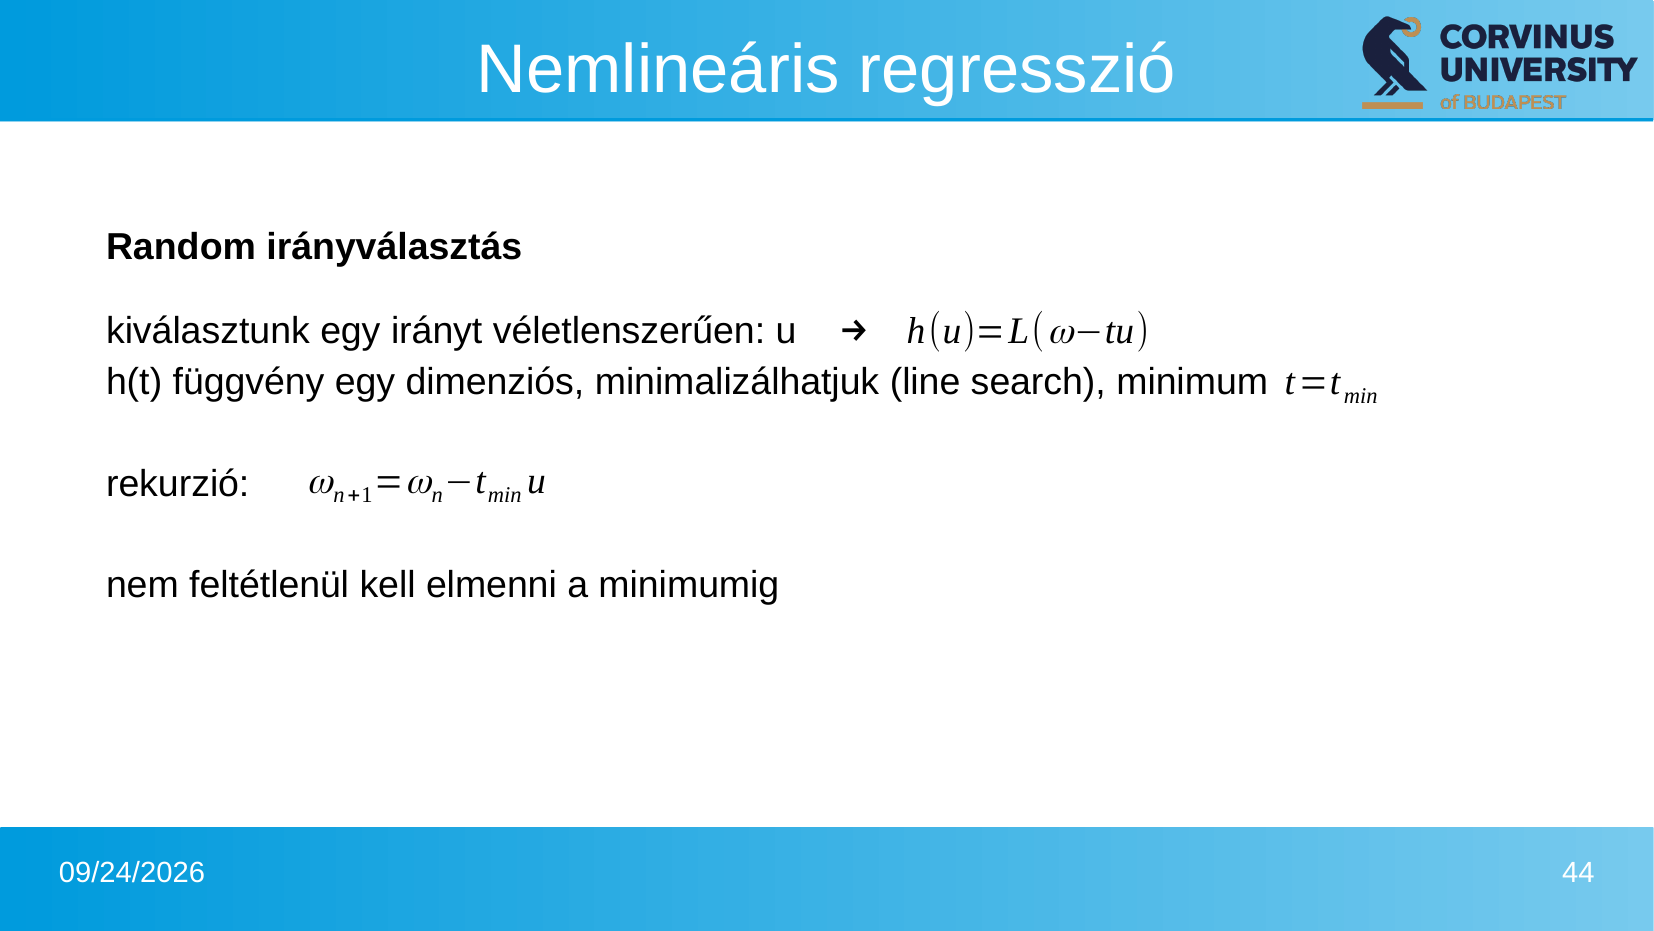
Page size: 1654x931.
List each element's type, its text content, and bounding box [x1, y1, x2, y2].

chart [1284, 361, 1378, 409]
chart [306, 460, 546, 508]
title Nemlineáris regresszió [59, 29, 1362, 108]
picture [1362, 16, 1638, 109]
chart [839, 308, 1150, 354]
text_box Random irányválasztás kiválasztunk egy irányt véletlenszerűen: u h(t) függvény egy dimenziós, minimalizálhatjuk (line search), minimum rekurzió: nem feltétlenül kell elmenni a minimumig [91, 217, 1596, 638]
